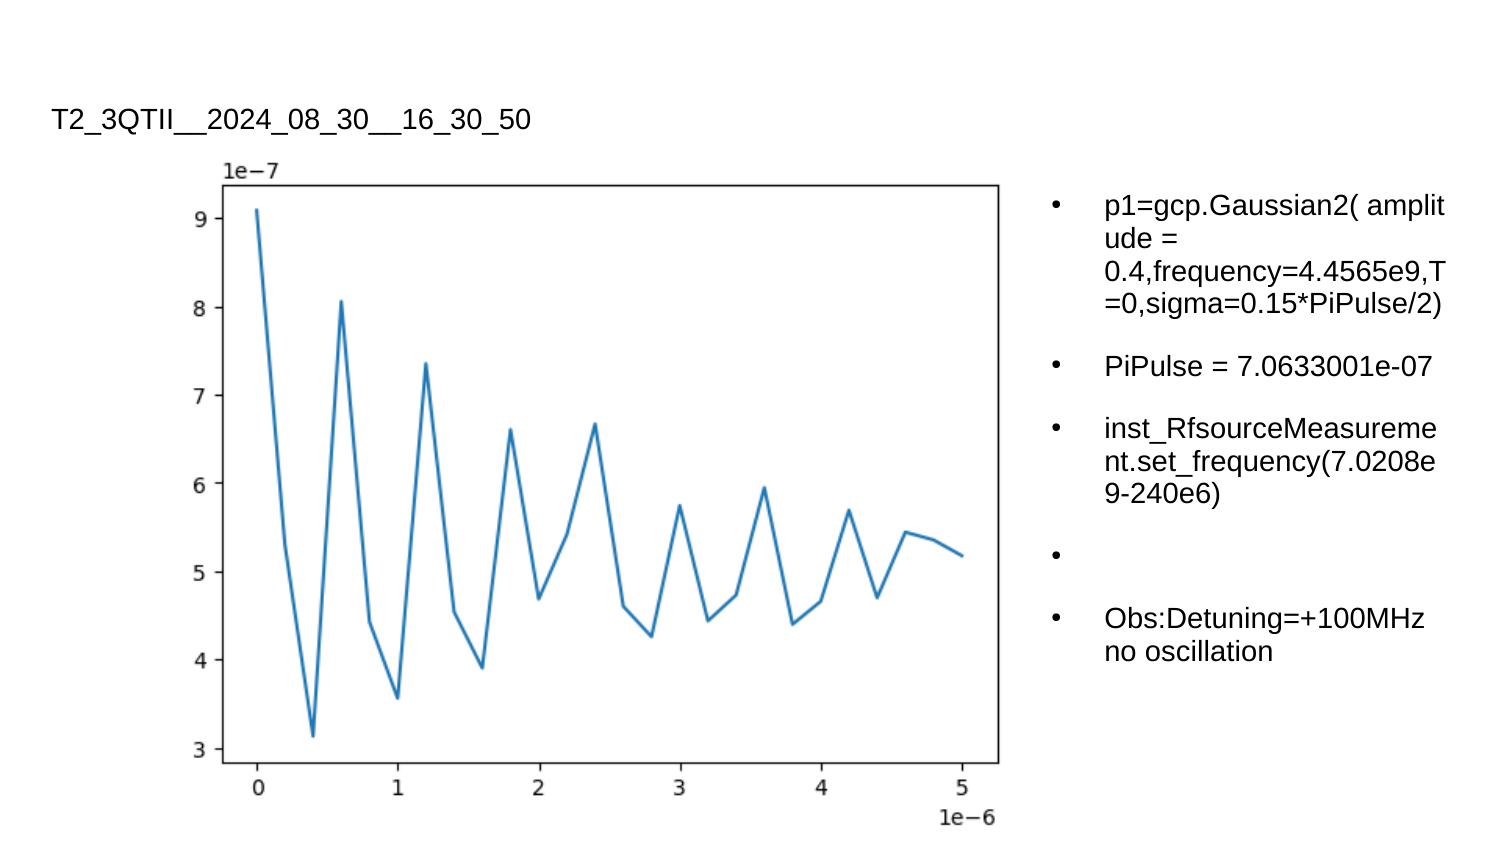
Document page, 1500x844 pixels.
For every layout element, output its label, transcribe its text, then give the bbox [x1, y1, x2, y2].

list p1=gcp.Gaussian2( amplitude = 0.4,frequency=4.4565e9,T=0,sigma=0.15*PiPulse/2) PiPulse = 7.0633001e-07 inst_RfsourceMeasurement.set_frequency(7.0208e9-240e6) Obs:Detuning=+100MHz no oscillation [1033, 189, 1449, 750]
title T2_3QTII__2024_08_30__16_30_50 [51, 72, 1449, 167]
picture [177, 146, 1012, 844]
